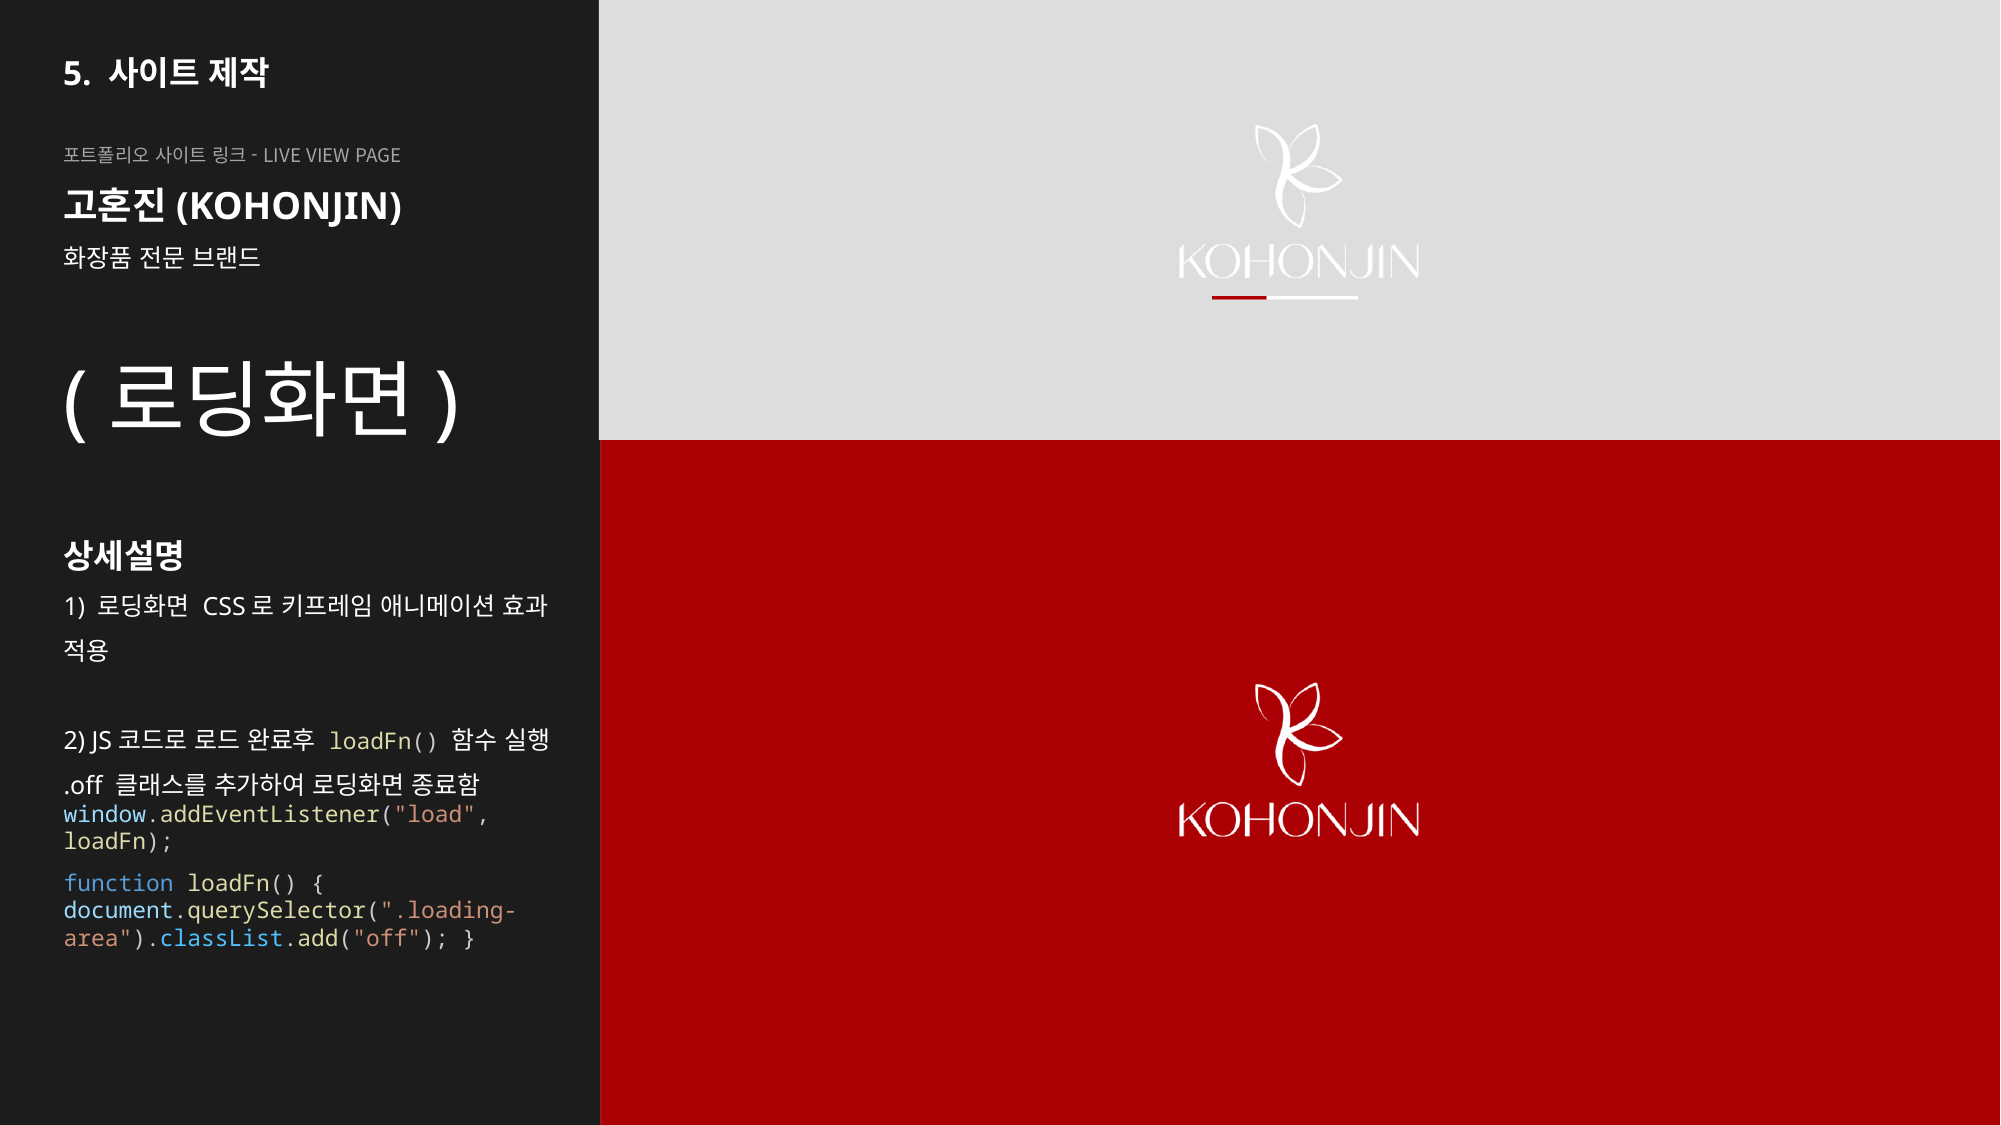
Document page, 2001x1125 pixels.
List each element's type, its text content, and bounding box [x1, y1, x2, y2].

text_box (로딩화면) [48, 339, 579, 456]
picture [598, 0, 2000, 1125]
text_box 포트폴리오 사이트 링크 - LIVE VIEW PAGE [48, 136, 579, 174]
text_box 고혼진(KOHONJIN) 화장품 전문 브랜드 [48, 174, 579, 276]
text_box [0, 0, 600, 1125]
text_box 5. 사이트 제작 [48, 44, 579, 101]
text_box 상세설명 1) 로딩화면 CSS로 키프레임 애니메이션 효과 적용 2) JS코드로 로드 완료후 loadFn() 함수 실행 .off 클래스를 추가하여 로딩화면 종료함 window.addEventListener("load", loadFn); function loadFn() { document.querySelector(".loading-area").classList.add("off"); } [48, 507, 579, 936]
